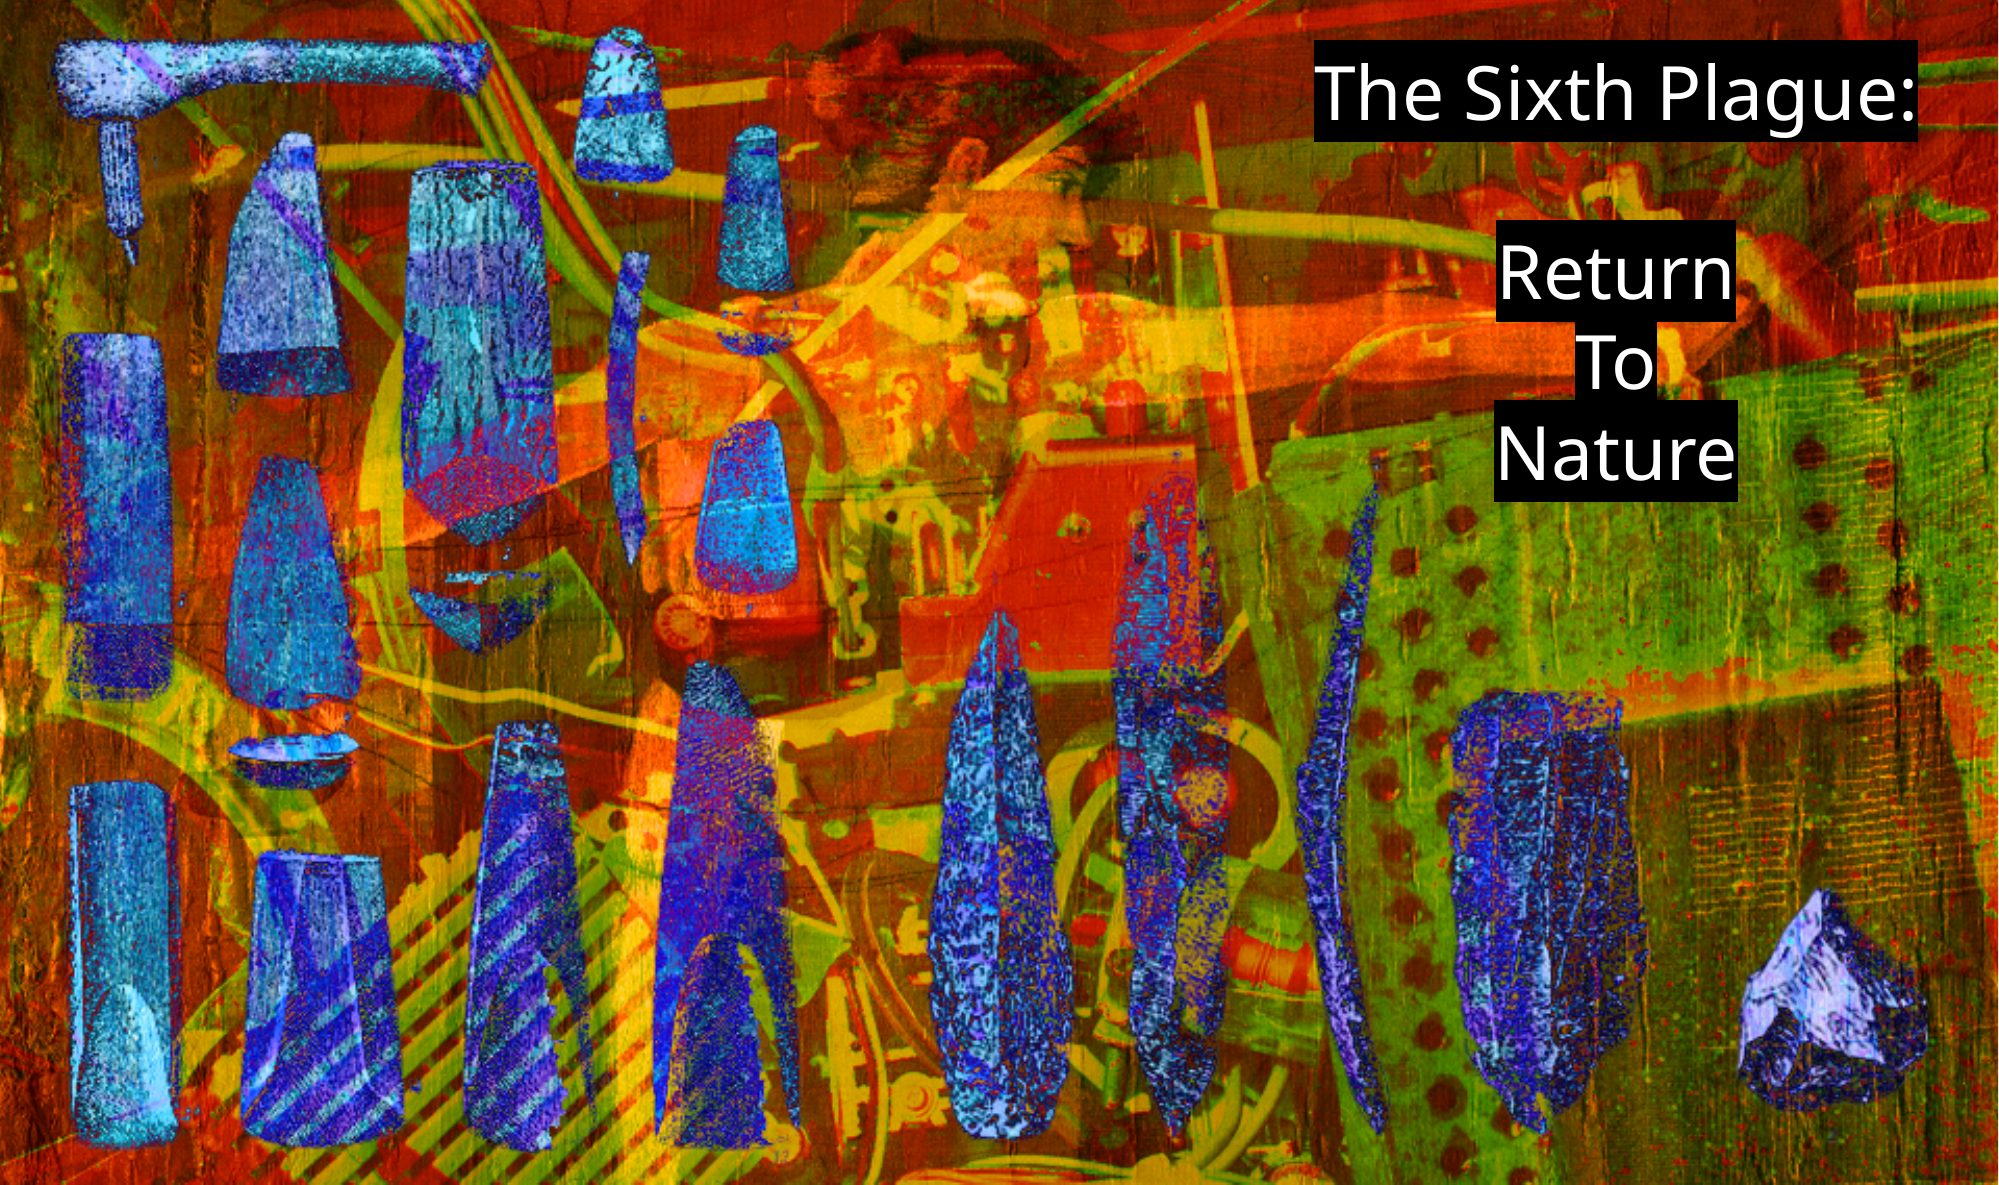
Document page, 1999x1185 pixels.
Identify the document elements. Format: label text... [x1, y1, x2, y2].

picture [0, 0, 1999, 1185]
text_box The Sixth Plague: Return To Nature [1208, 30, 1998, 525]
